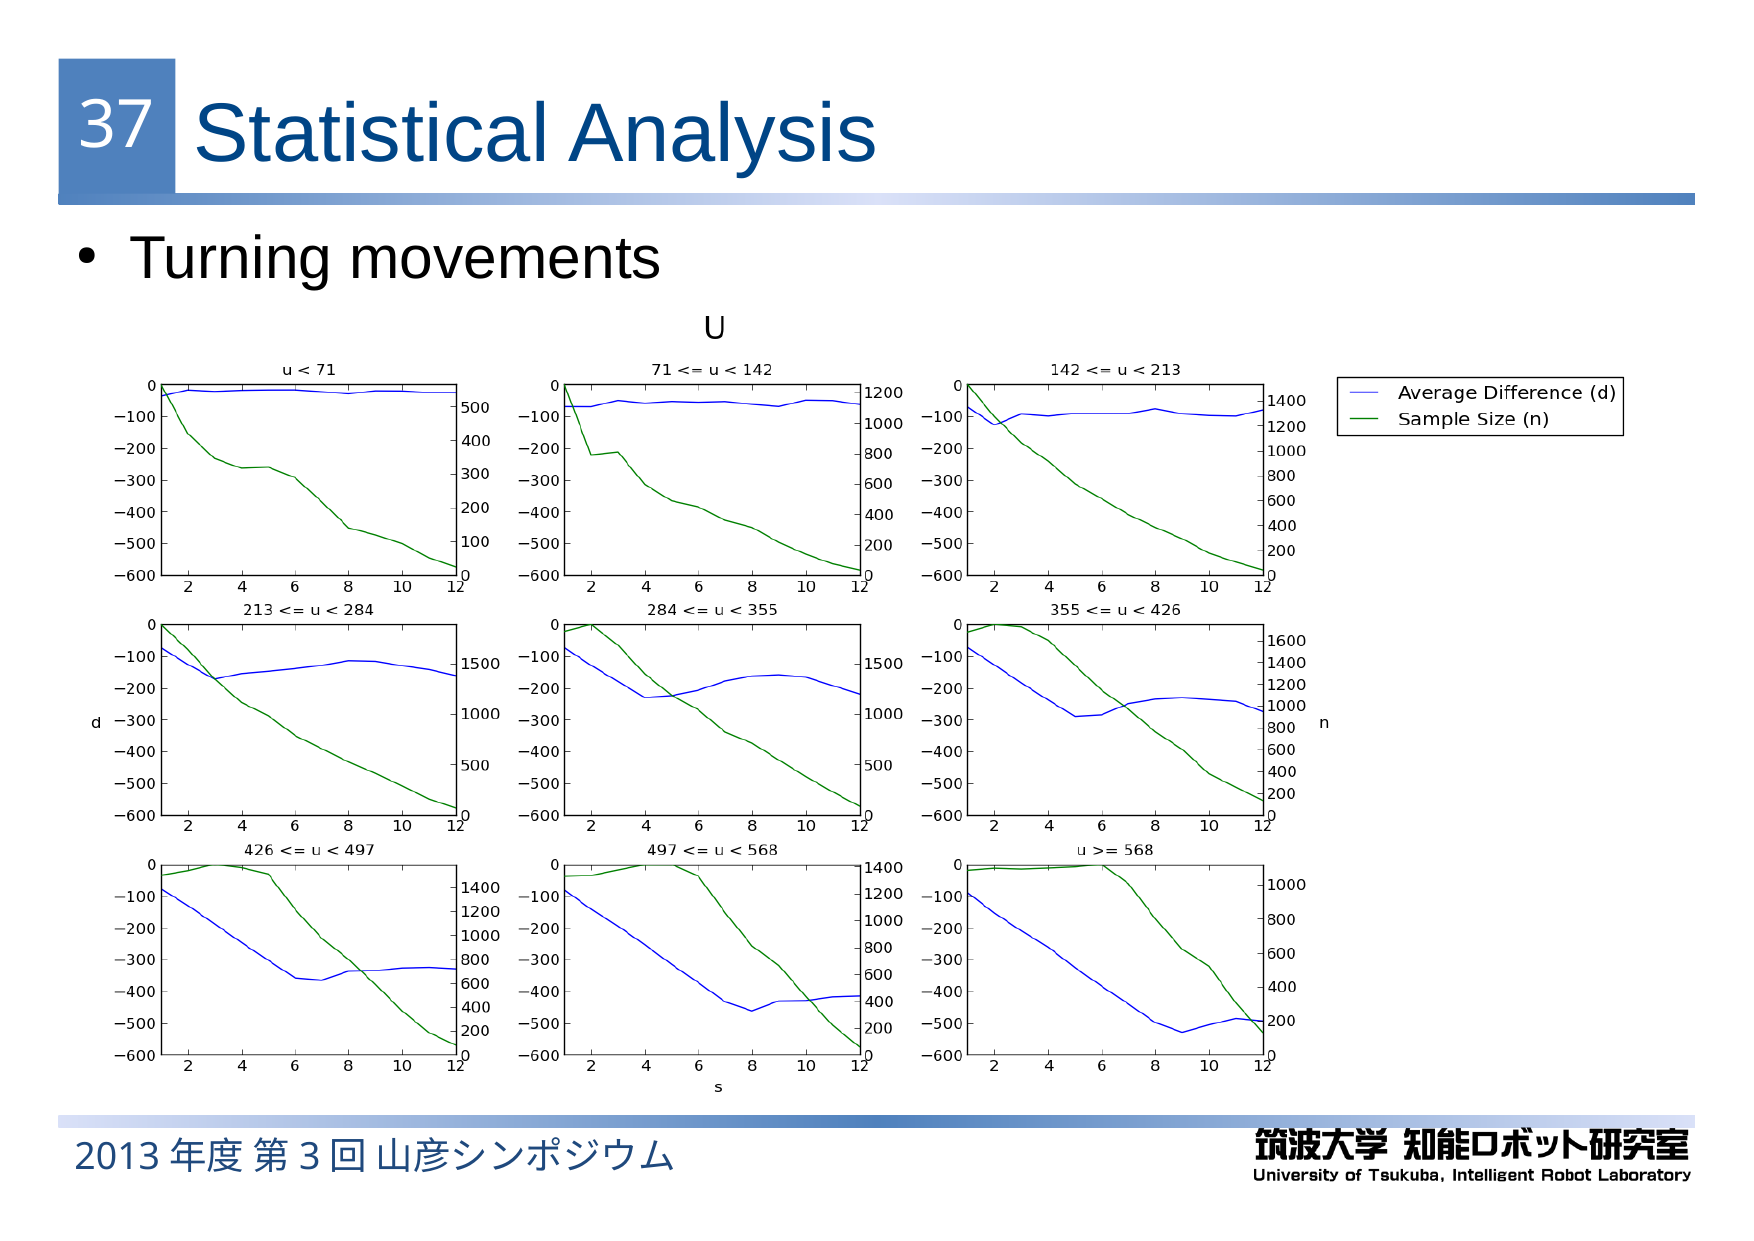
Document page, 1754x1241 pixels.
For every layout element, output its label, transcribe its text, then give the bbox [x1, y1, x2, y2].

list Turning movements [58, 223, 1696, 298]
title Statistical Analysis [193, 61, 1651, 205]
picture [1252, 1127, 1691, 1182]
picture [58, 298, 1696, 1108]
